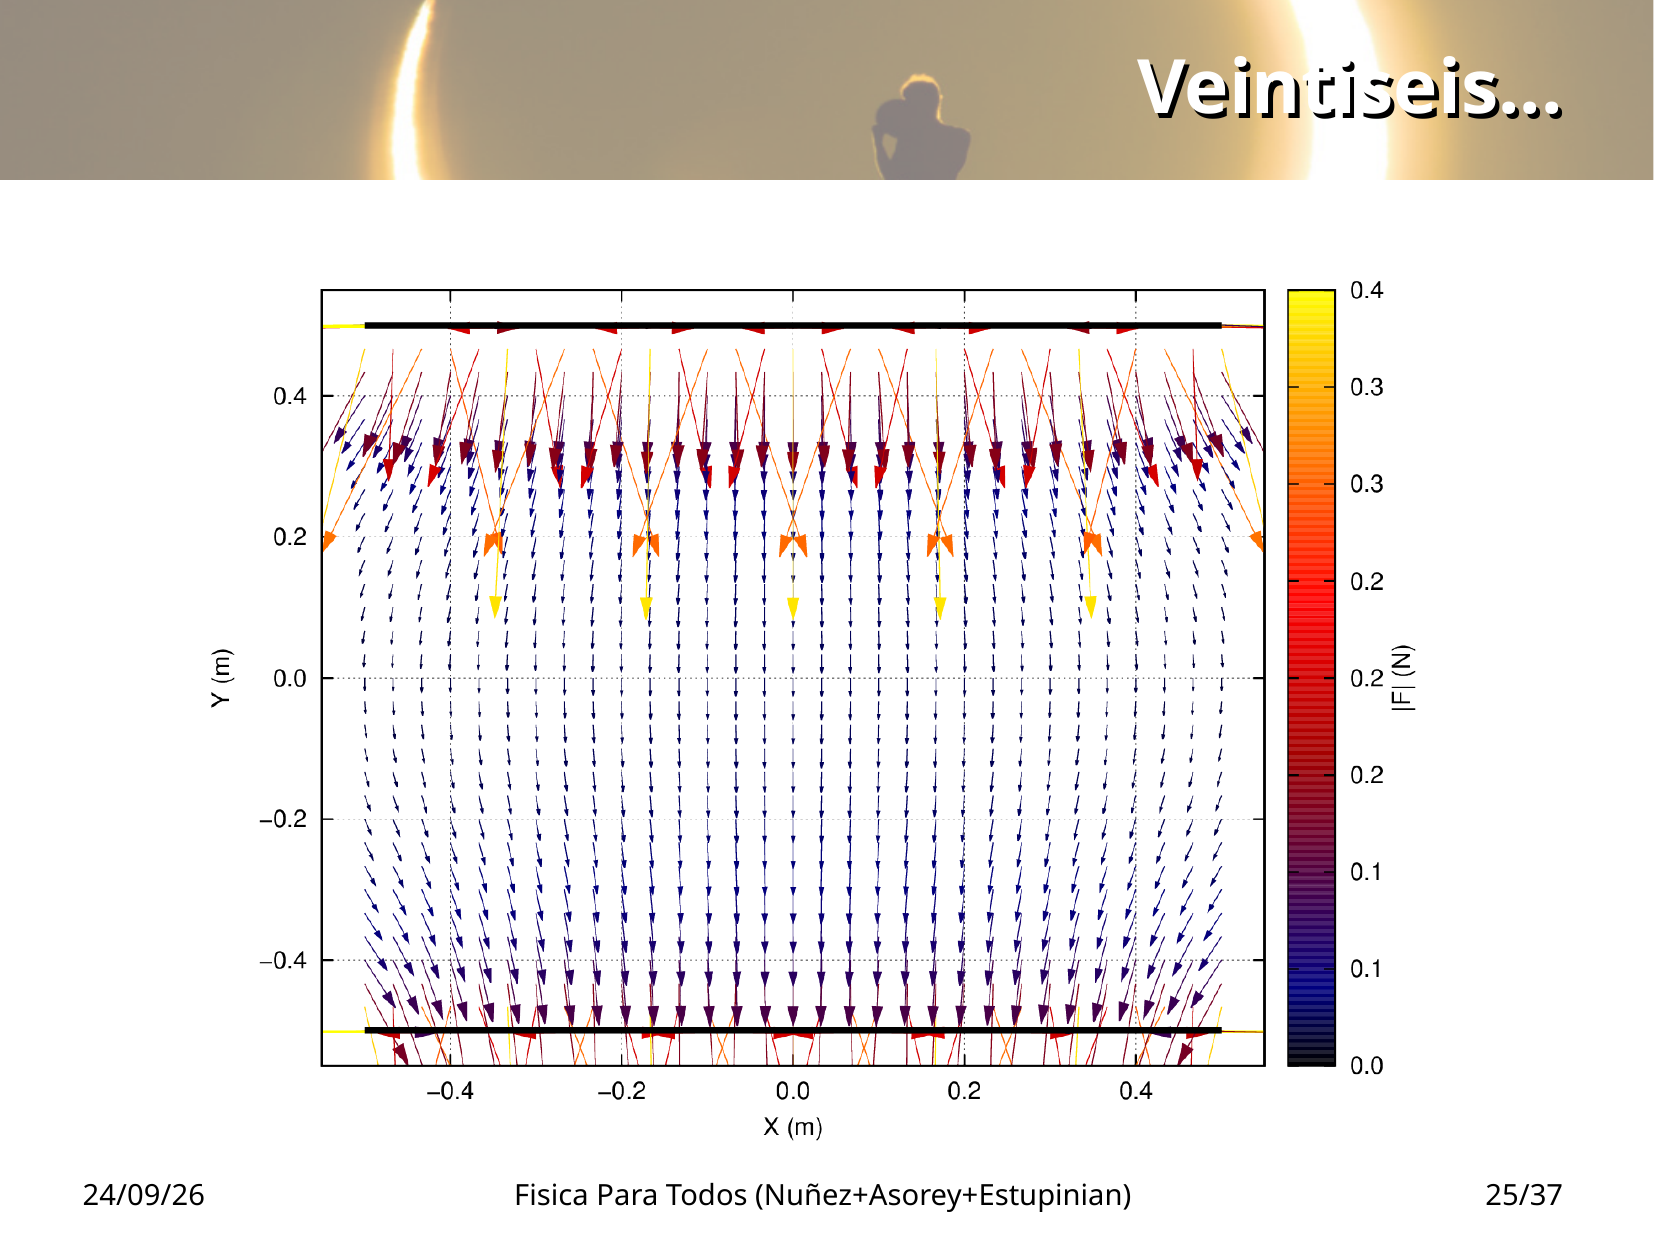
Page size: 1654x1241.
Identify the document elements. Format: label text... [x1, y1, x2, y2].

title Veintiseis... [75, 19, 1564, 151]
picture [201, 260, 1464, 1144]
picture [0, 0, 1654, 180]
